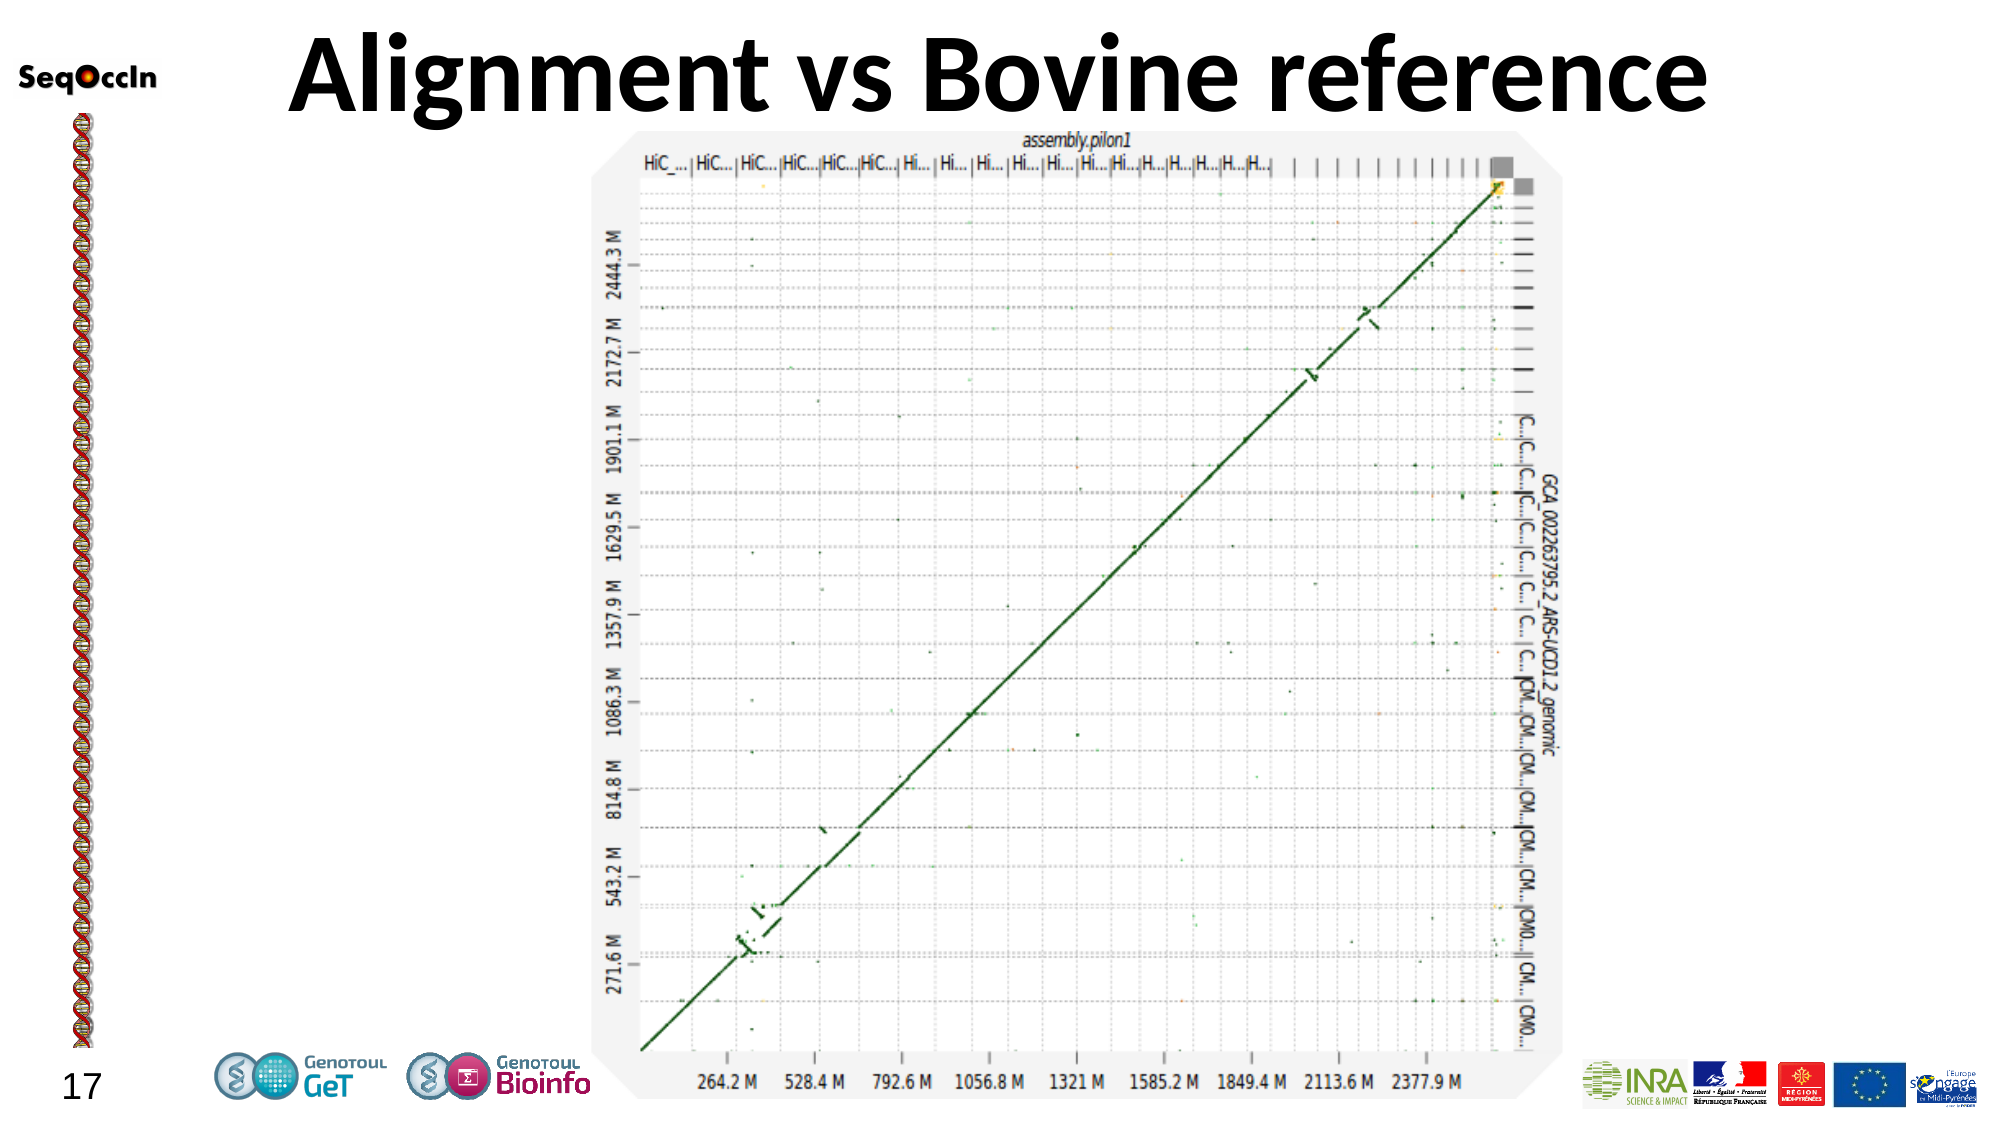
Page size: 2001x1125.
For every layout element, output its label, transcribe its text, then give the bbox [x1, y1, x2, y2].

title Alignment vs Bovine reference [256, 24, 1745, 142]
picture [400, 131, 1571, 1106]
picture [1581, 1059, 1689, 1109]
picture [13, 58, 162, 99]
picture [73, 113, 91, 1048]
picture [1832, 1061, 1983, 1111]
picture [208, 1046, 392, 1106]
picture [1778, 1062, 1825, 1106]
